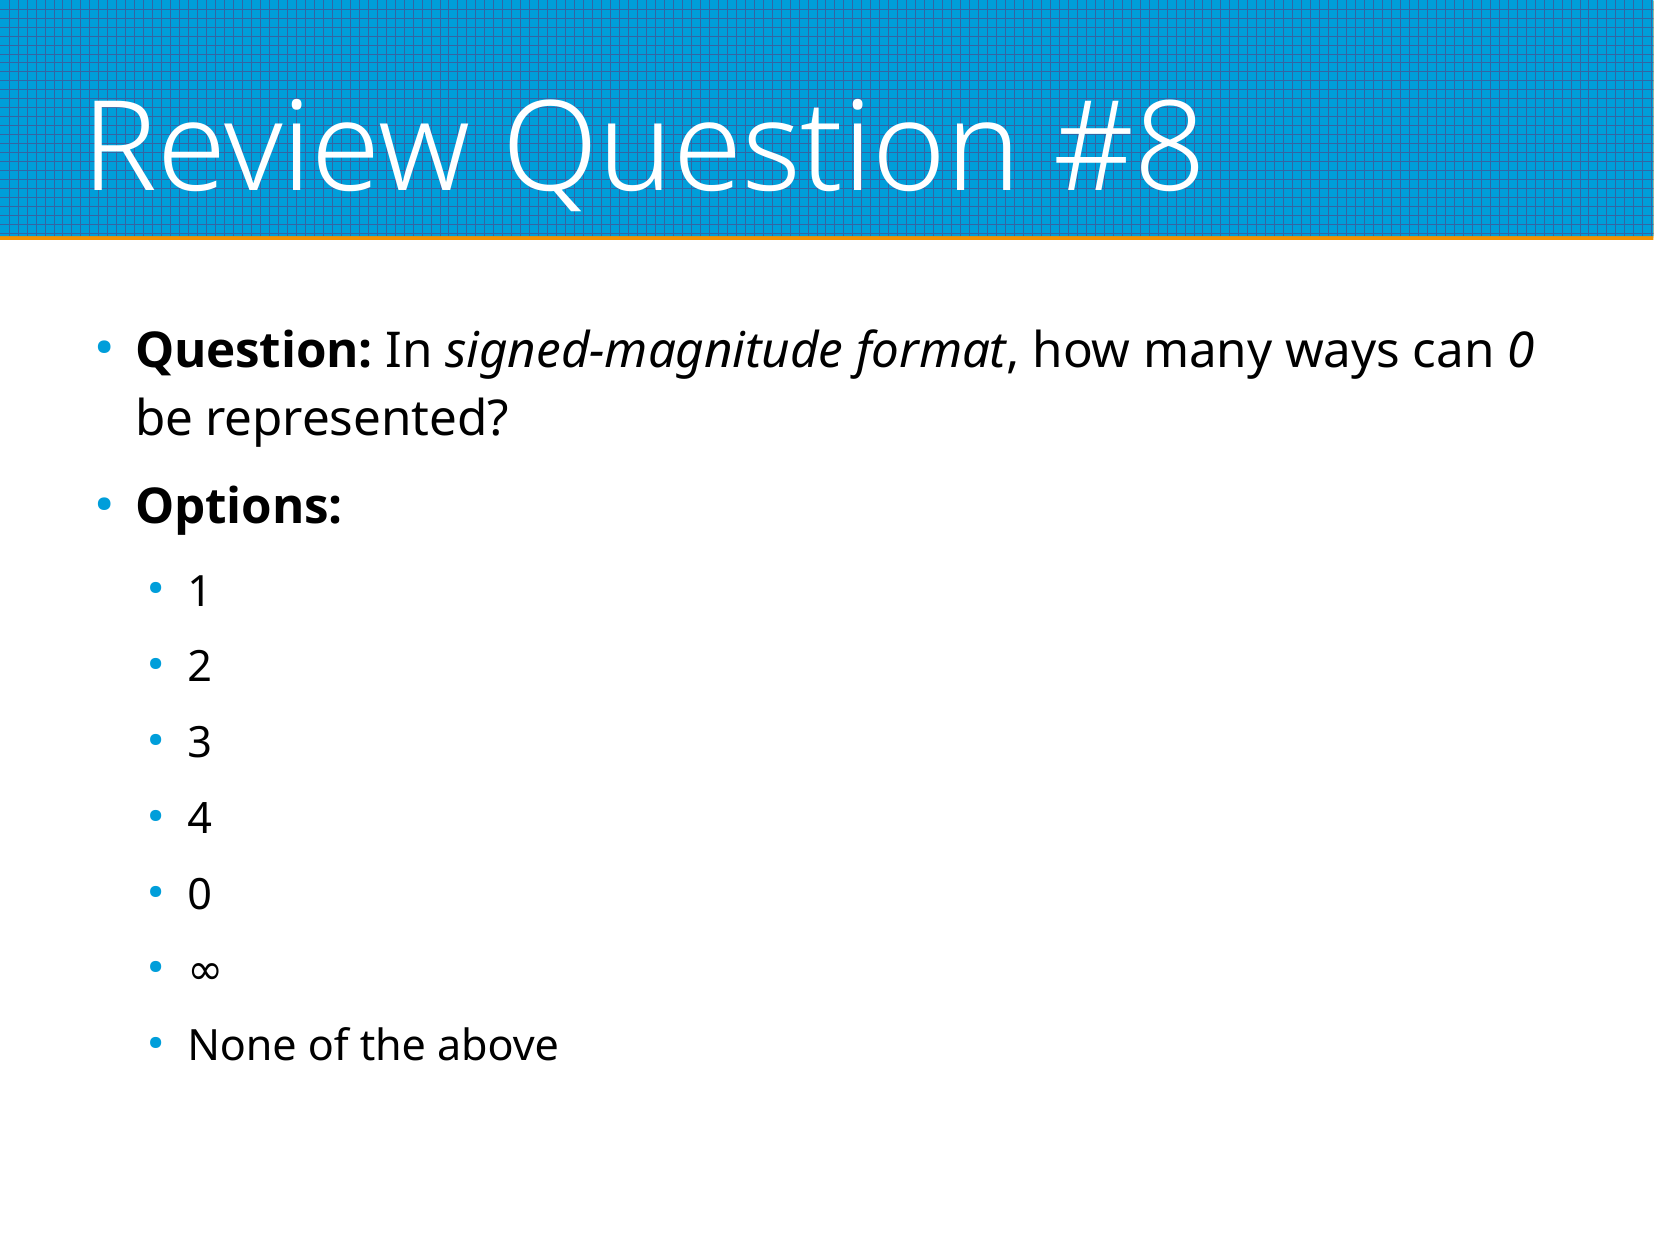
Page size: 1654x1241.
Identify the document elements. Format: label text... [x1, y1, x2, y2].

list Question: In signed-magnitude format, how many ways can 0 be represented? Options: 1 2 3 4 0 ∞ None of the above [82, 314, 1563, 1081]
title Review Question #8 [82, 19, 1571, 227]
